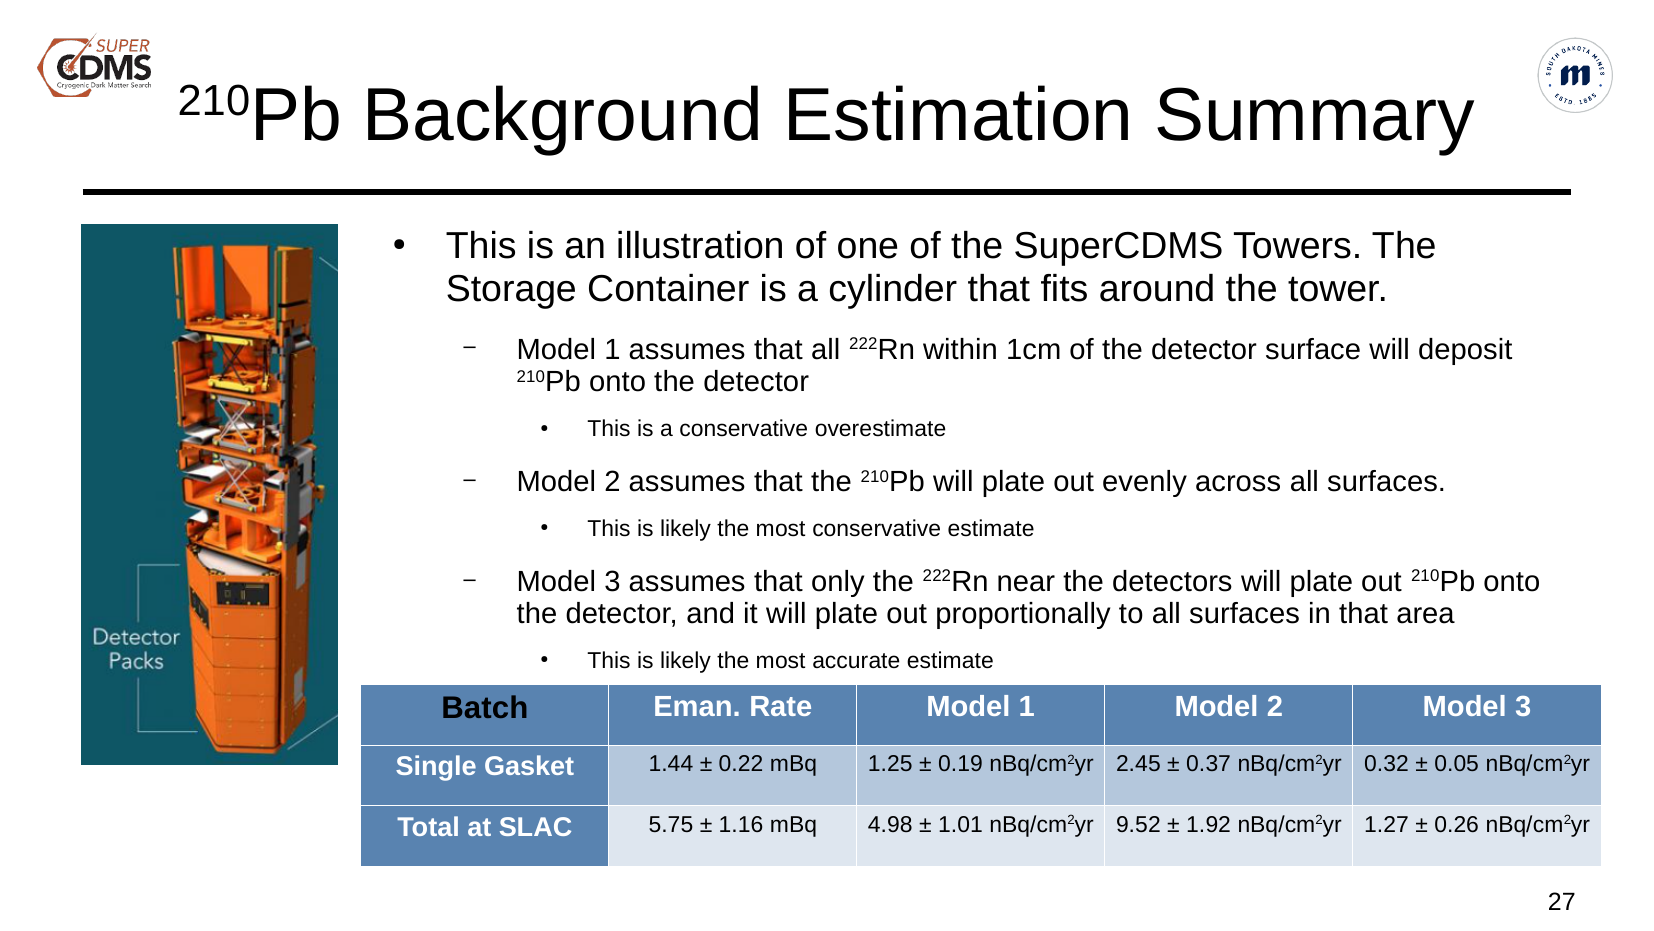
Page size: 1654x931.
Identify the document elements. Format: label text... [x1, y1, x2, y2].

picture [81, 224, 338, 765]
table_cell 1.44 ± 0.22 mBq [609, 746, 856, 805]
title 210Pb Background Estimation Summary [82, 37, 1571, 193]
table_cell 0.32 ± 0.05 nBq/cm2yr [1353, 746, 1601, 805]
table_cell 9.52 ± 1.92 nBq/cm2yr [1105, 806, 1352, 866]
table_header Eman. Rate [609, 685, 856, 745]
table_header Model 3 [1353, 685, 1601, 745]
table_header Model 2 [1105, 685, 1352, 745]
picture [37, 32, 151, 97]
picture [1571, 37, 1613, 113]
table_header Batch [361, 685, 608, 745]
table_cell 4.98 ± 1.01 nBq/cm2yr [857, 806, 1104, 866]
table_cell 2.45 ± 0.37 nBq/cm2yr [1105, 746, 1352, 805]
table_cell 5.75 ± 1.16 mBq [609, 806, 856, 866]
table_header Model 1 [857, 685, 1104, 745]
table_cell 1.27 ± 0.26 nBq/cm2yr [1353, 806, 1601, 866]
list This is an illustration of one of the SuperCDMS Towers. The Storage Container is a cylinder that fits around the tower. Model 1 assumes that all 222Rn within 1cm of the detector surface will deposit 210Pb onto the detector This is a conservative overestimate Model 2 assumes that the 210Pb will plate out evenly across all surfaces. This is likely the most conservative estimate Model 3 assumes that only the 222Rn near the detectors will plate out 210Pb onto the detector, and it will plate out proportionally to all surfaces in that area This is likely the most accurate estimate [375, 225, 1576, 684]
table_cell Total at SLAC [361, 806, 608, 866]
table_cell 1.25 ± 0.19 nBq/cm2yr [857, 746, 1104, 805]
table_cell Single Gasket [361, 746, 608, 805]
